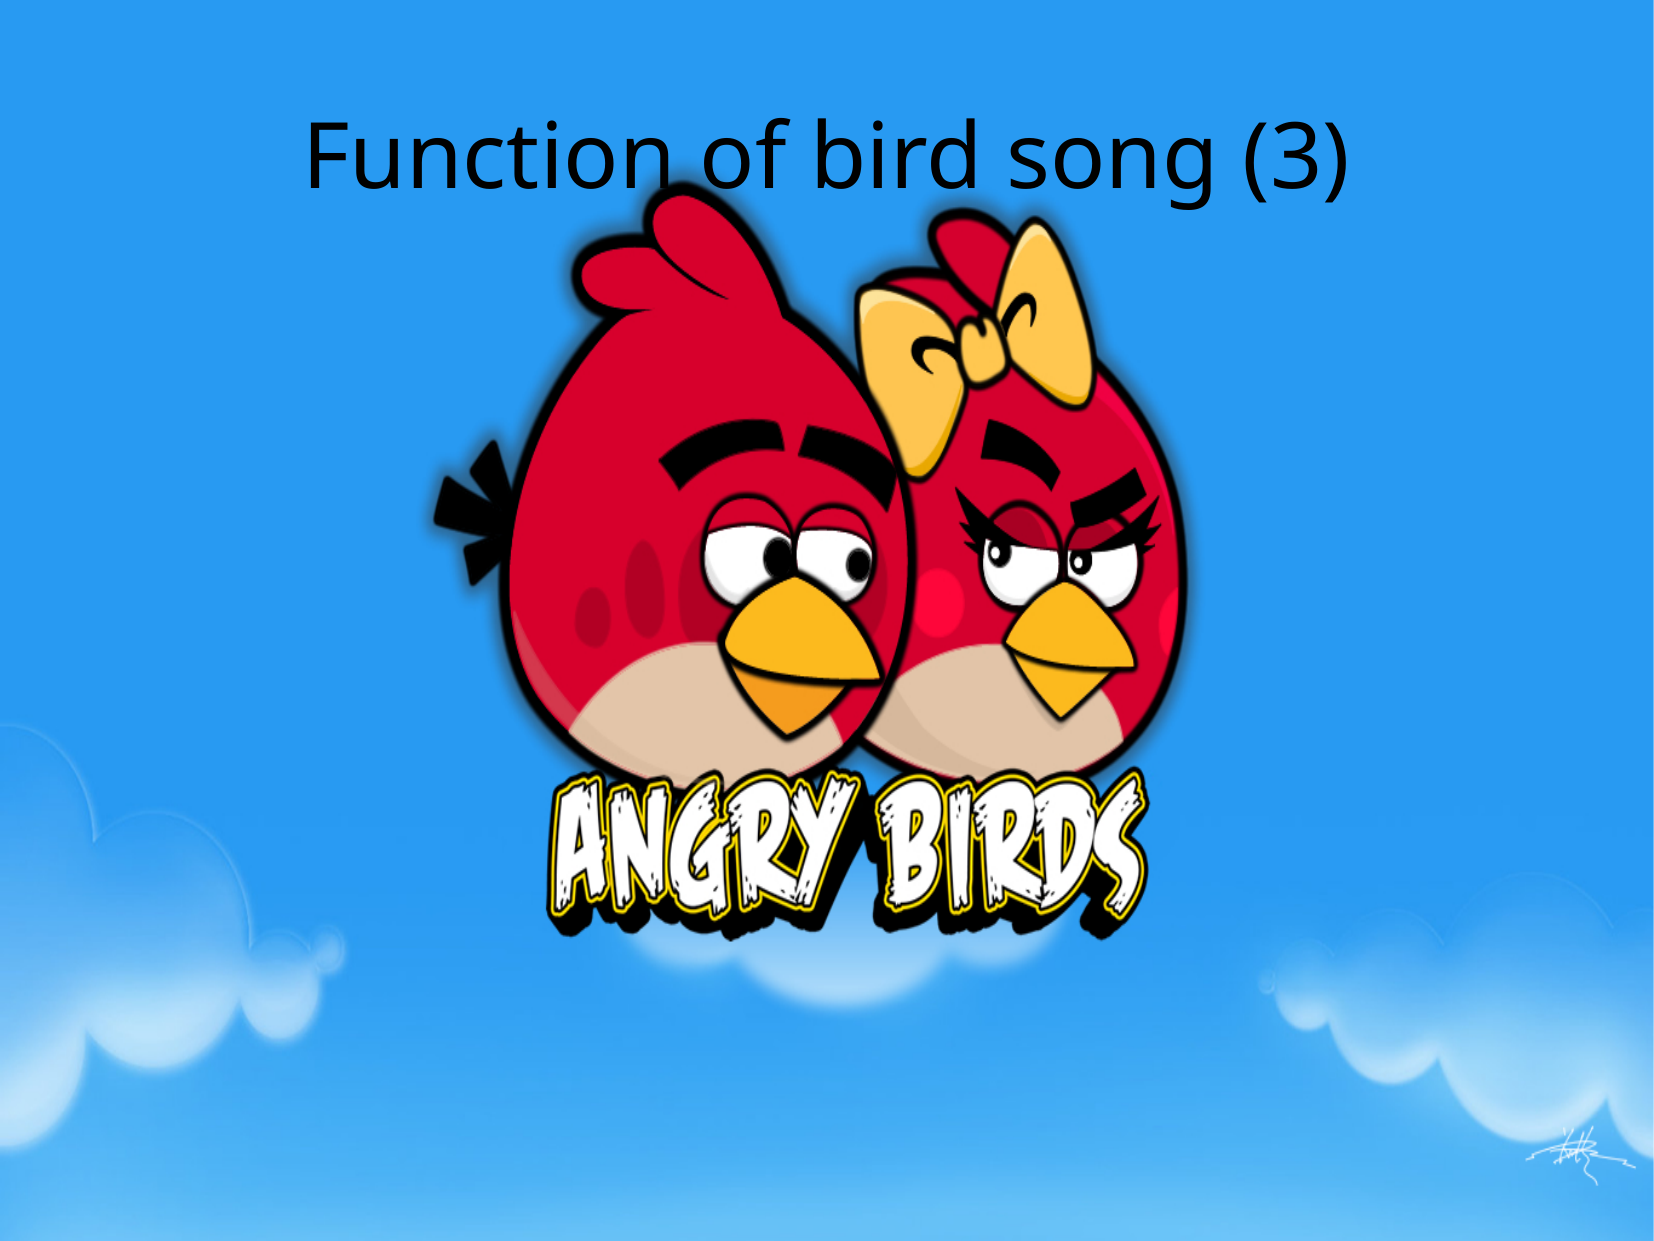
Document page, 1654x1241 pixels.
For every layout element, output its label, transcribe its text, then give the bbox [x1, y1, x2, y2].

title Function of bird song (3) [82, 49, 1571, 257]
picture [0, 0, 1654, 1241]
